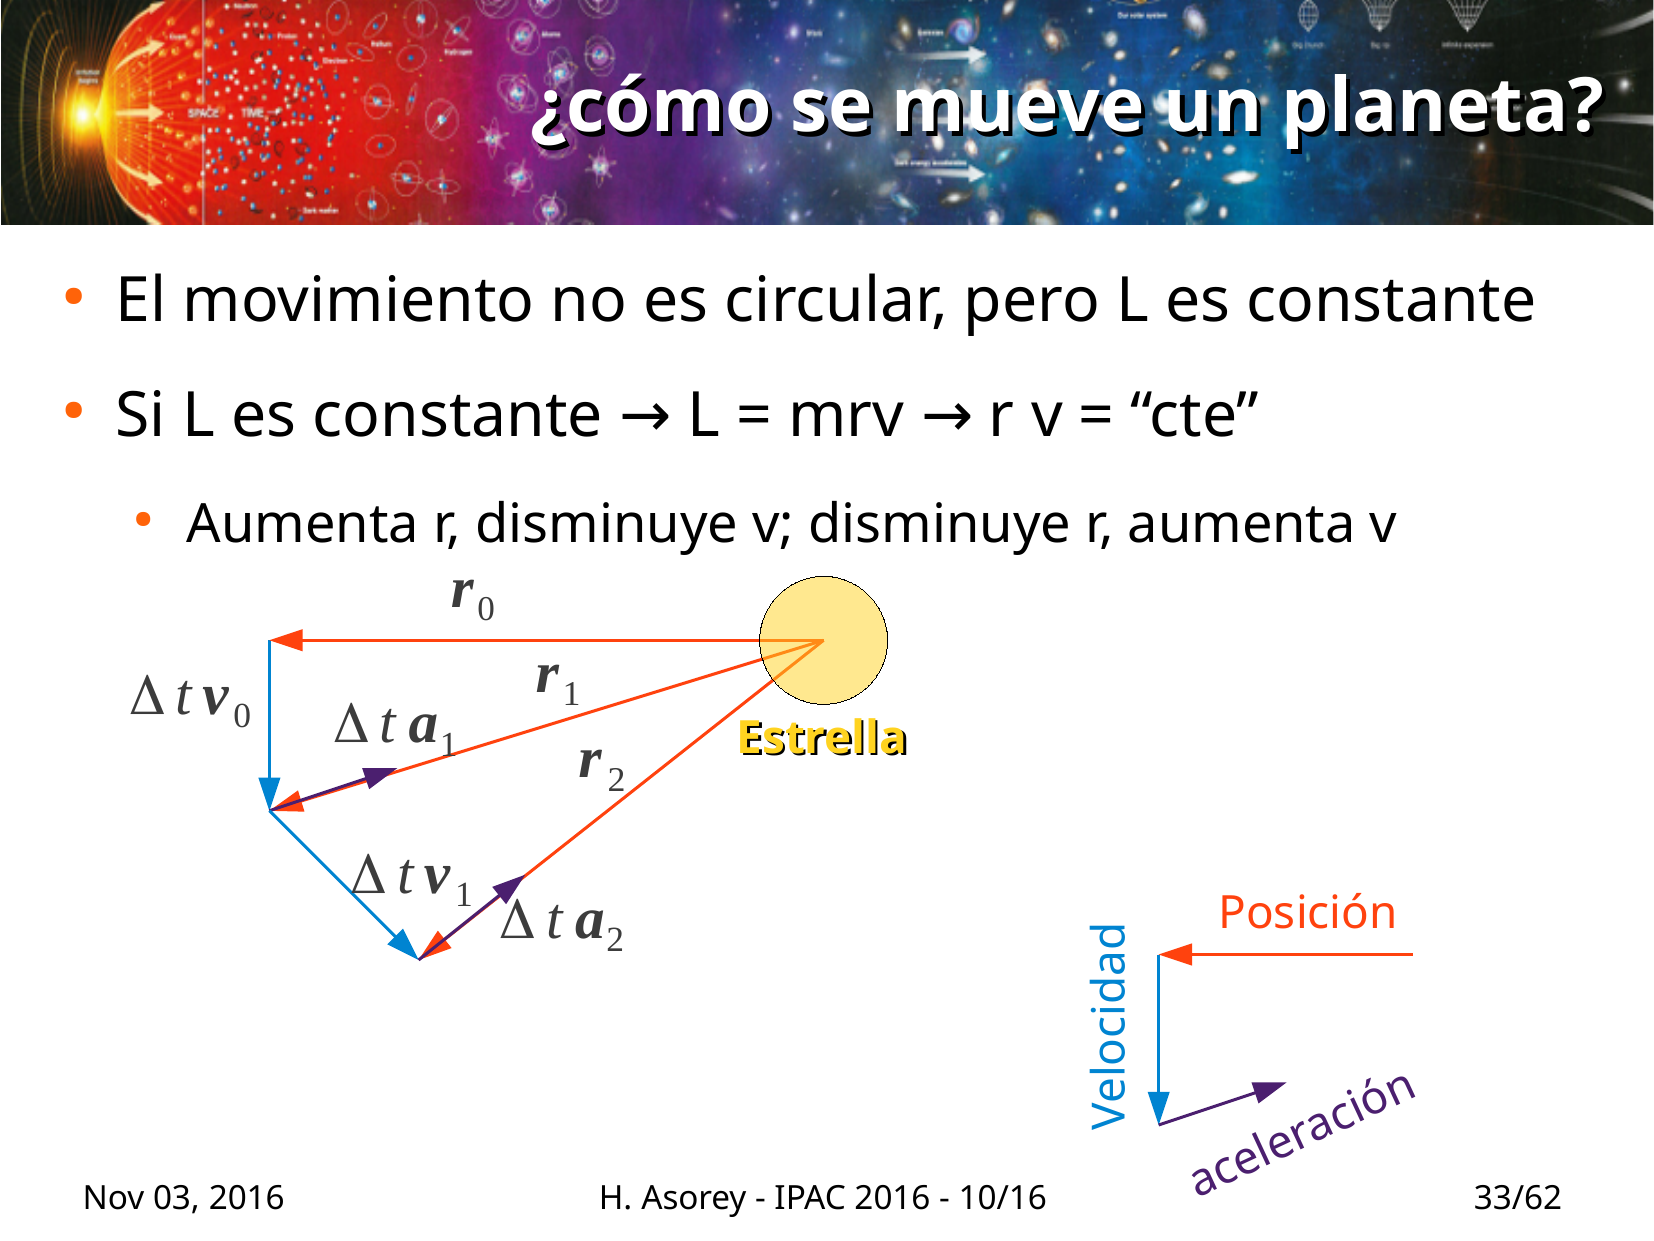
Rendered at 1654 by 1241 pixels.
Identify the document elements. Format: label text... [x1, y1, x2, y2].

chart [567, 725, 634, 799]
text_box aceleración [1159, 1029, 1456, 1216]
text_box [759, 576, 888, 705]
chart [341, 840, 481, 915]
text_box Velocidad [1068, 894, 1137, 1145]
picture [1, 0, 1654, 225]
list El movimiento no es circular, pero L es constante Si L es constante → L = mrv → r v = “cte” Aumenta r, disminuye v; disminuye r, aumenta v [45, 255, 1606, 1156]
text_box Estrella [722, 696, 948, 766]
chart [324, 690, 466, 765]
chart [490, 885, 634, 961]
chart [439, 555, 505, 629]
chart [524, 640, 590, 714]
text_box Posición [1203, 871, 1419, 940]
title ¿cómo se mueve un planeta? [45, 15, 1606, 191]
chart [120, 661, 260, 736]
